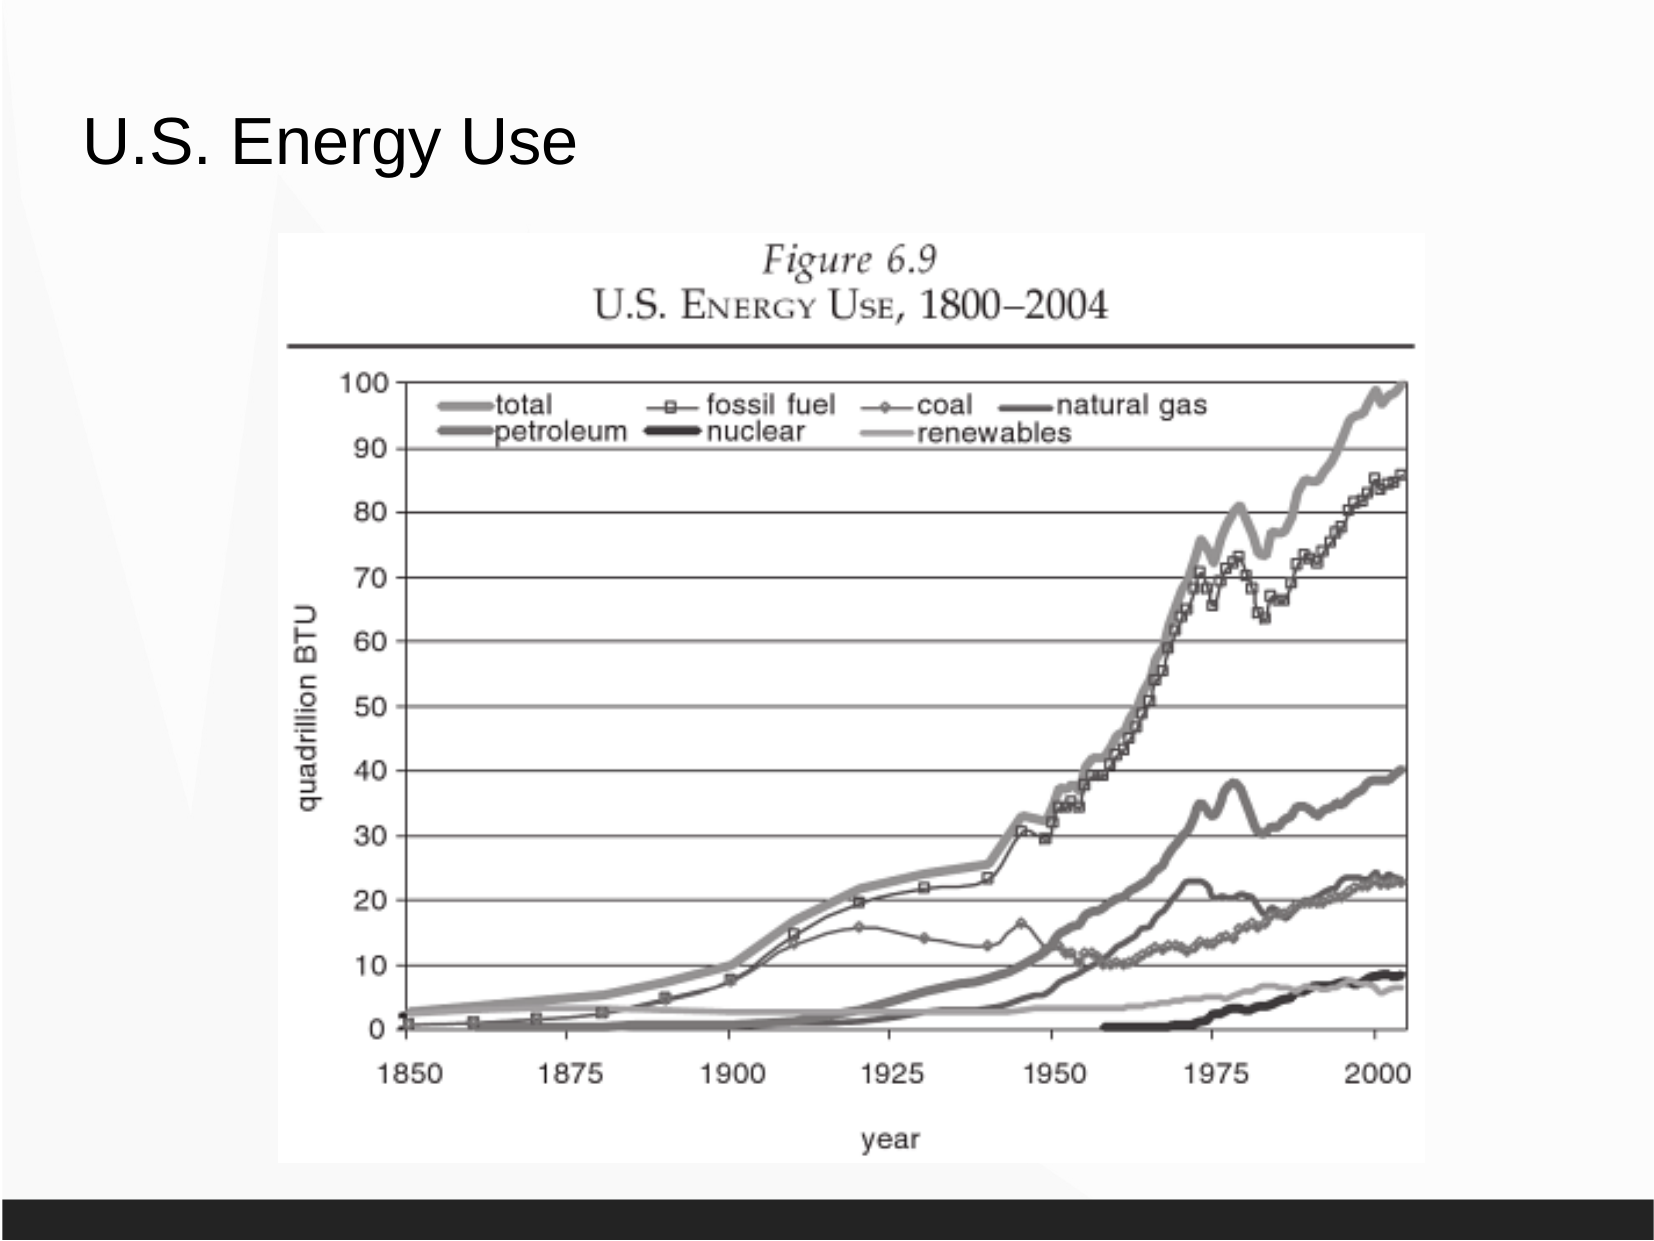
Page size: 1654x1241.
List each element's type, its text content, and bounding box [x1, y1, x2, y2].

title U.S. Energy Use [82, 45, 1571, 238]
picture [2, 0, 1654, 1241]
